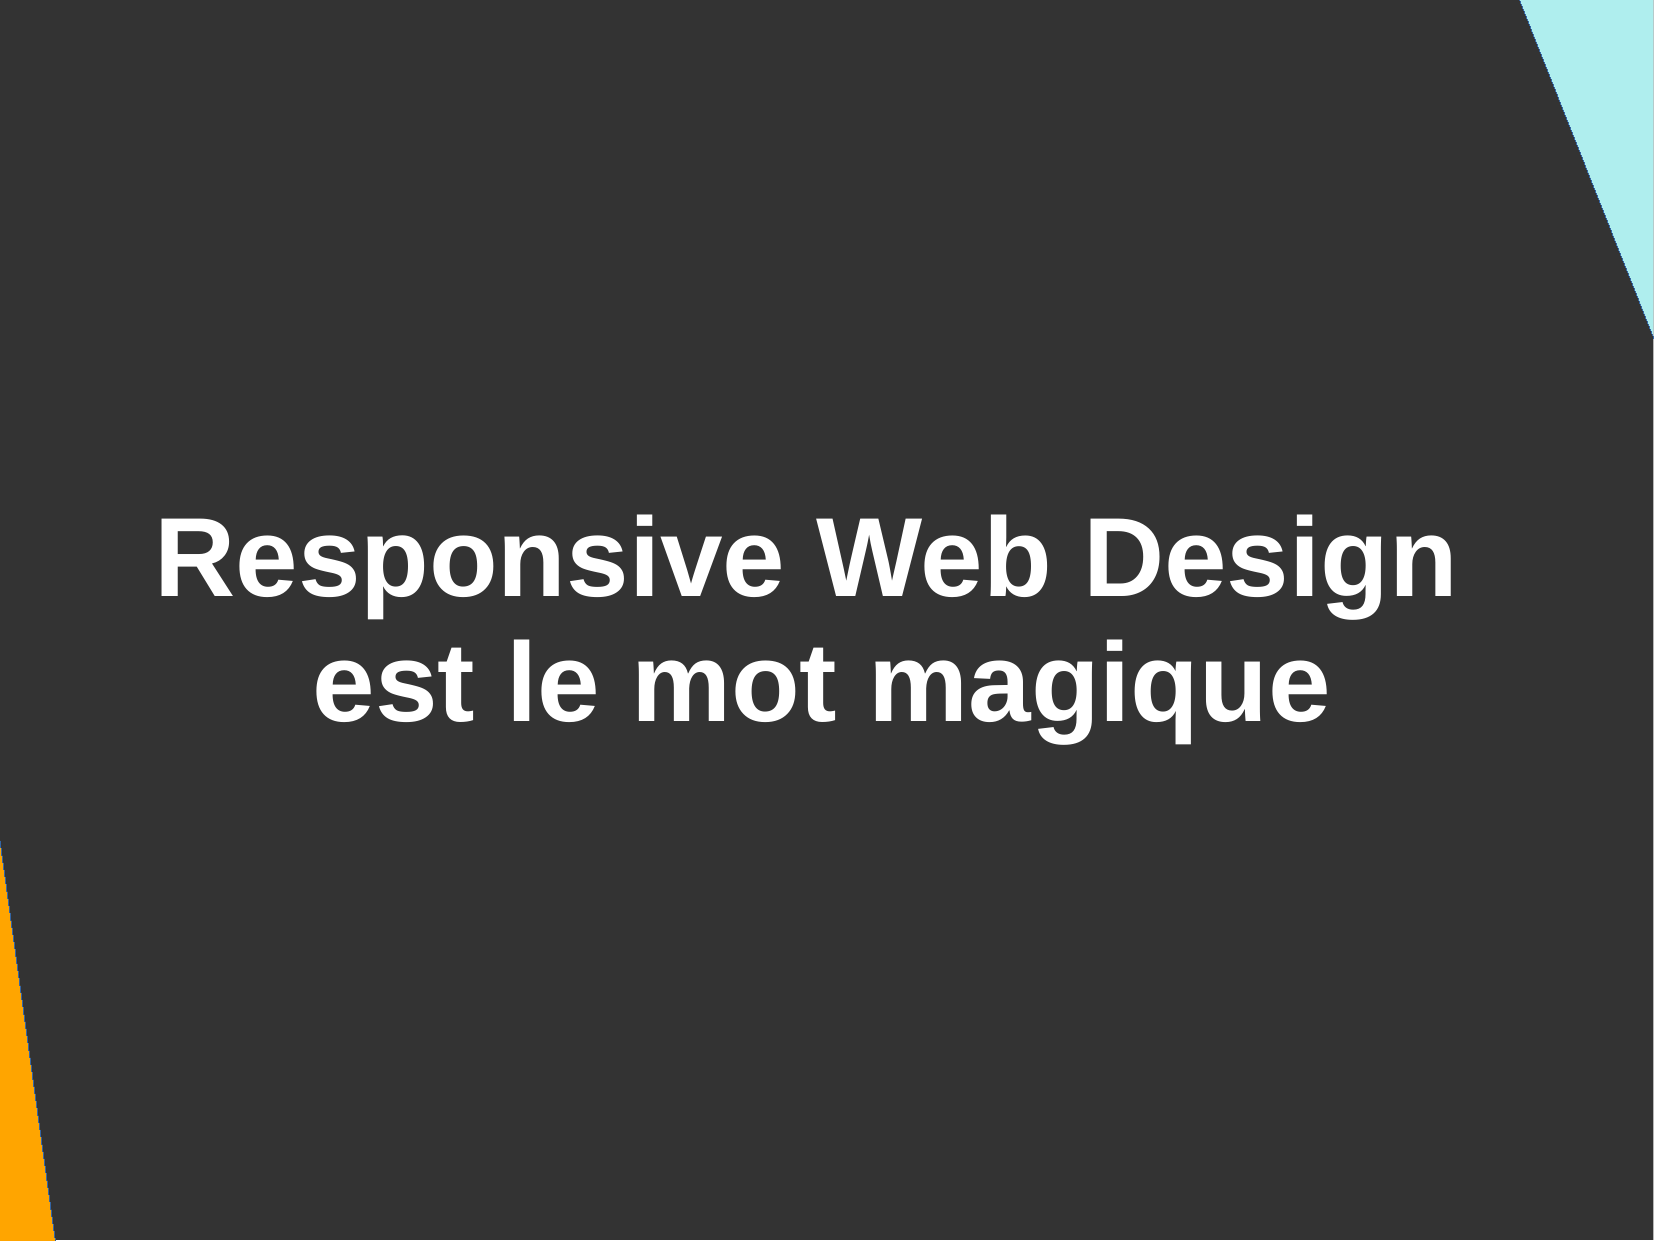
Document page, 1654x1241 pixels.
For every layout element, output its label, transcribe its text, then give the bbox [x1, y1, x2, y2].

text_box [0, 840, 56, 1241]
title Responsive Web Design est le mot magique [22, 494, 1622, 746]
text_box [1519, 0, 1654, 339]
